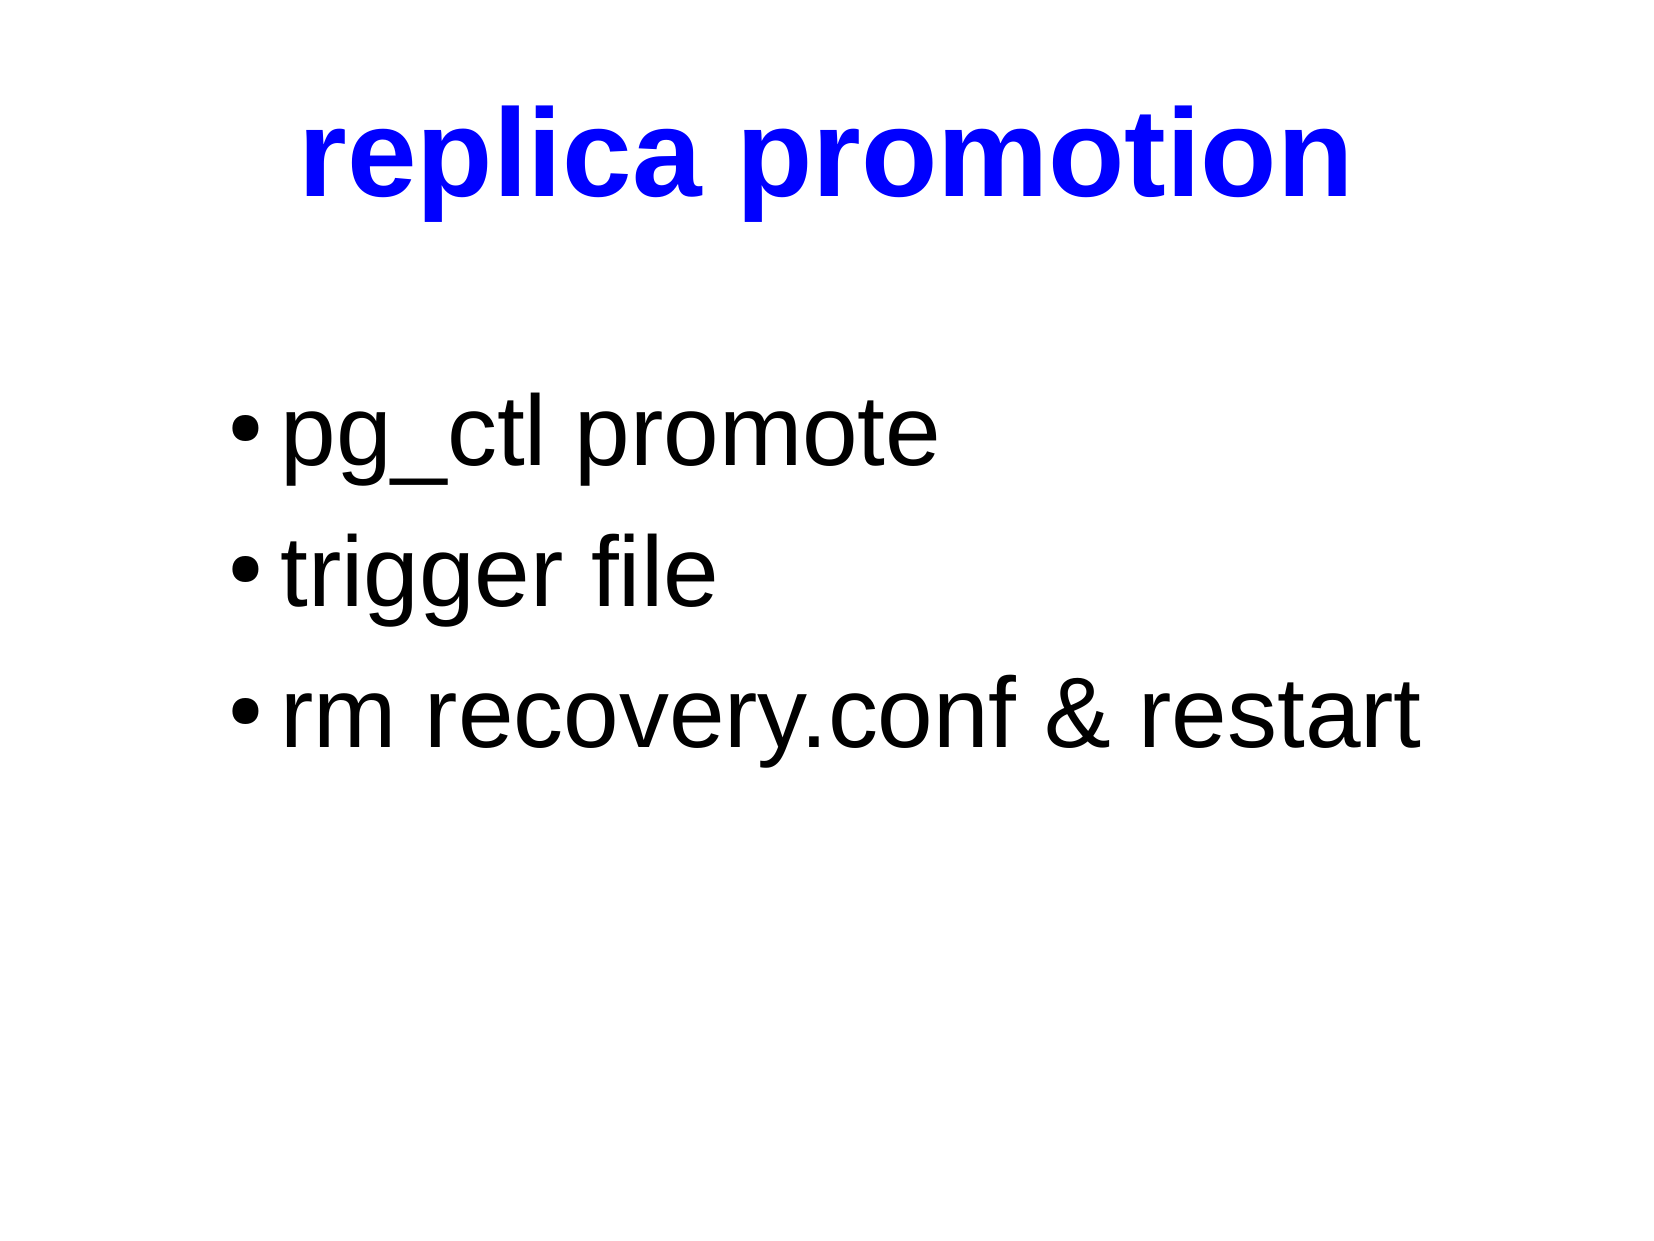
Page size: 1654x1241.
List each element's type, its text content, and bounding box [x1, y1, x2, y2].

list pg_ctl promote trigger file rm recovery.conf & restart [210, 375, 1591, 1130]
title replica promotion [82, 49, 1571, 257]
